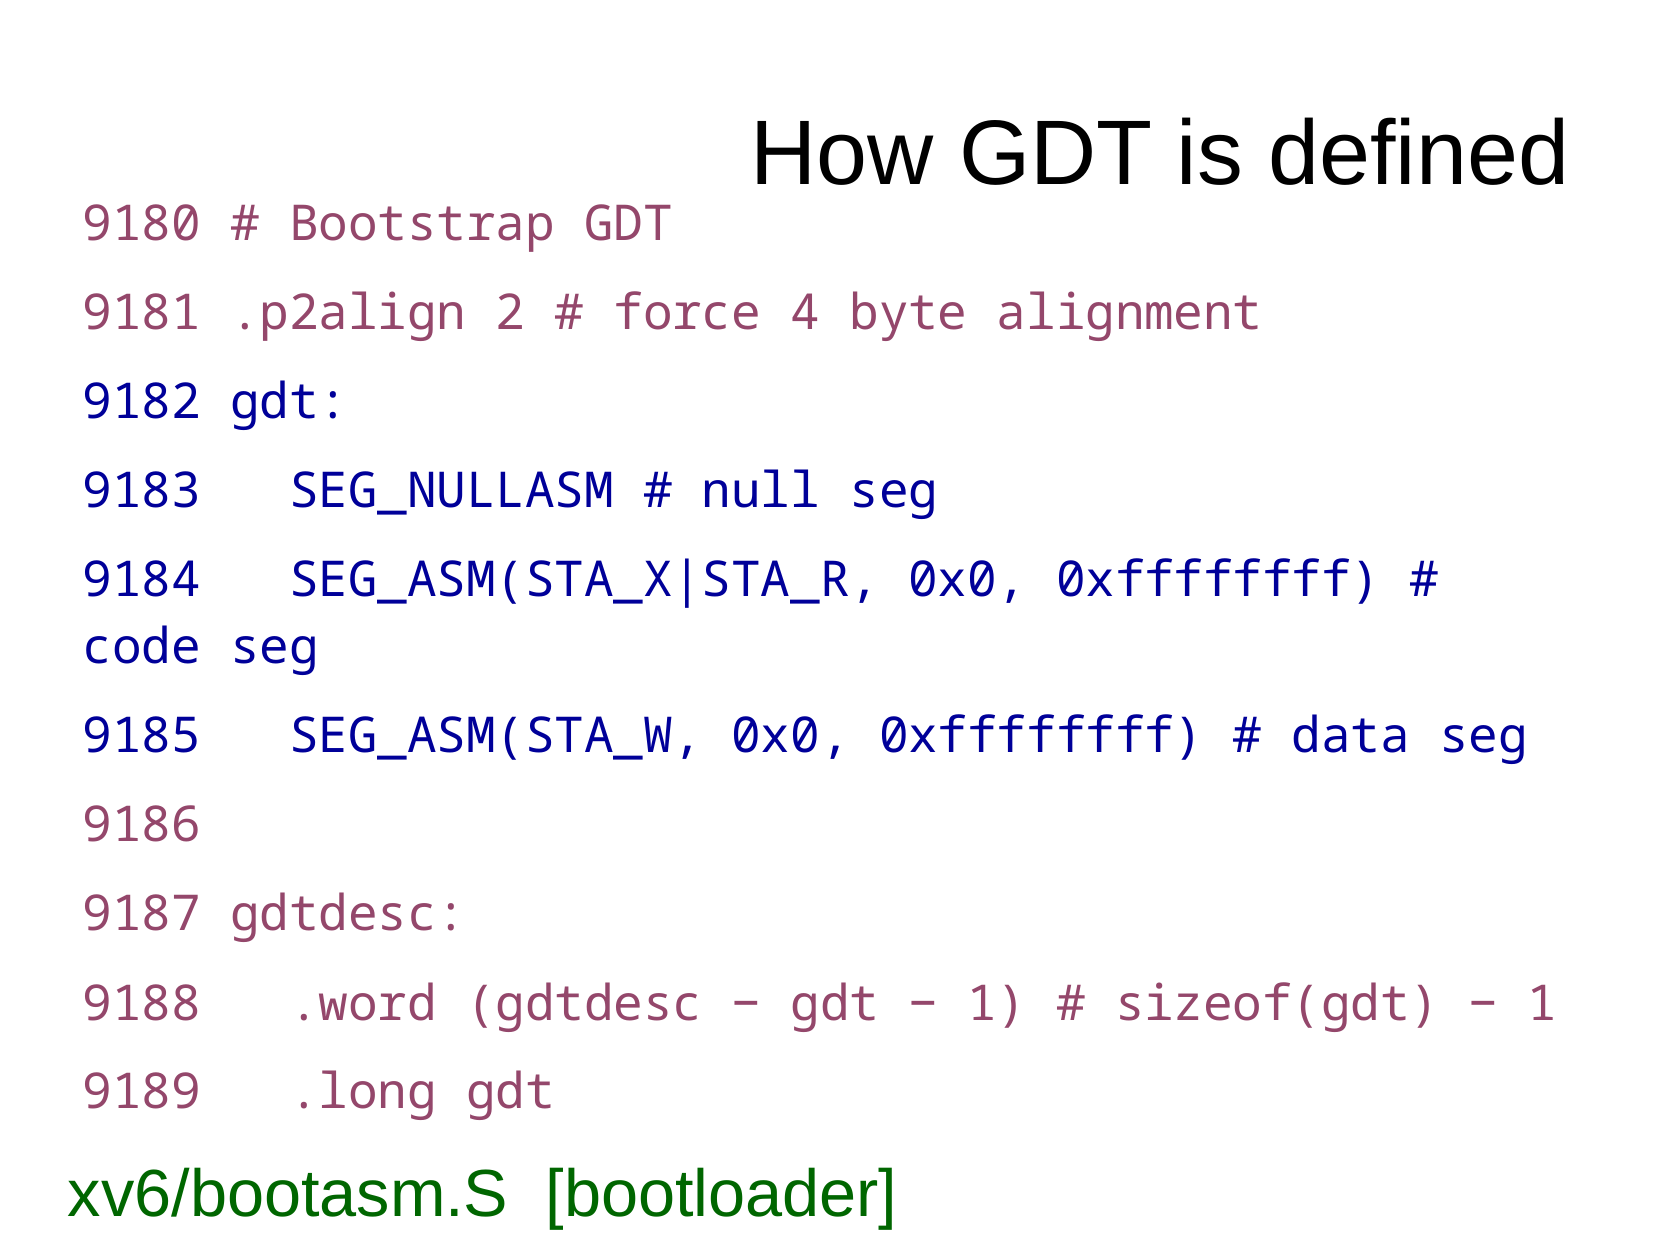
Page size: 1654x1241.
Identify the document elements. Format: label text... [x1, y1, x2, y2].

title How GDT is defined [750, 49, 1571, 187]
text_box xv6/bootasm.S [bootloader] [53, 1148, 938, 1238]
list 9180 # Bootstrap GDT 9181 .p2align 2 # force 4 byte alignment 9182 gdt: 9183 SEG_NULLASM # null seg 9184 SEG_ASM(STA_X|STA_R, 0x0, 0xffffffff) # code seg 9185 SEG_ASM(STA_W, 0x0, 0xffffffff) # data seg 9186 9187 gdtdesc: 9188 .word (gdtdesc − gdt − 1) # sizeof(gdt) − 1 9189 .long gdt [82, 187, 1571, 1157]
